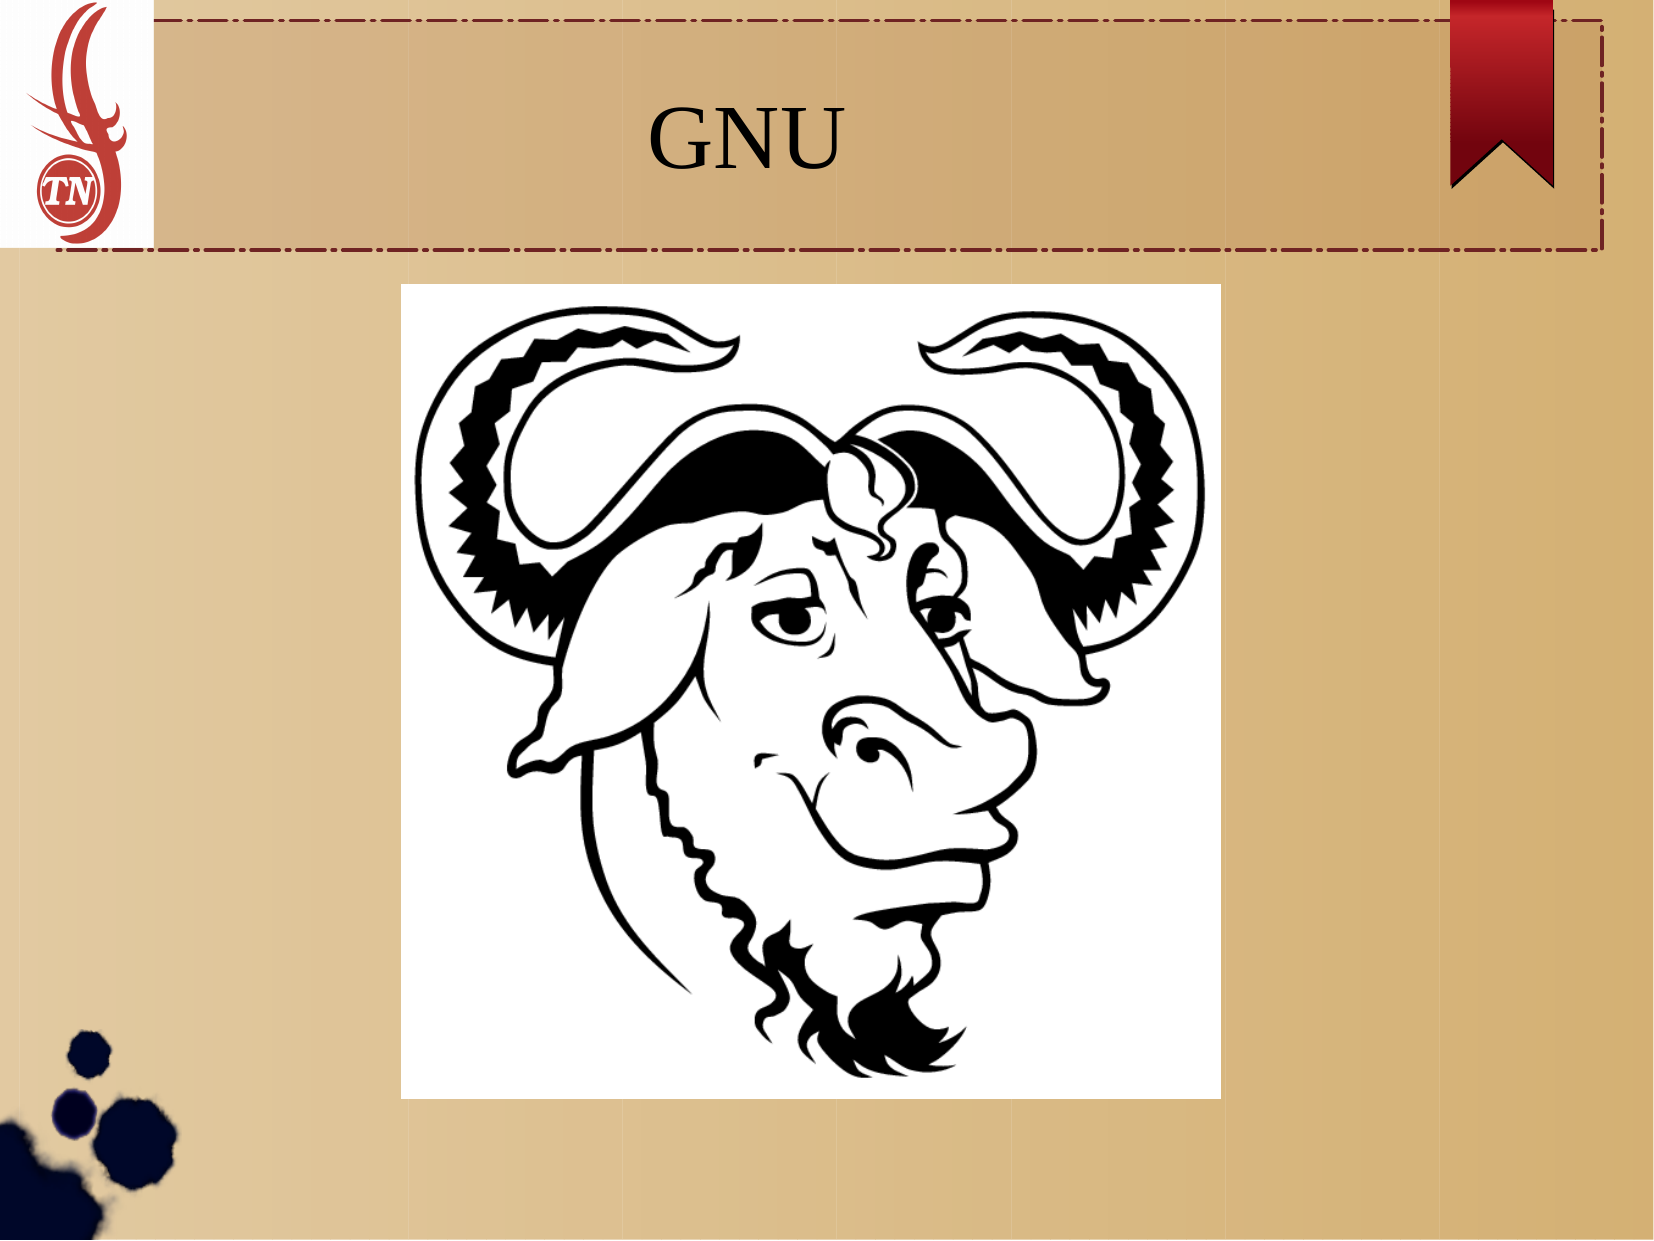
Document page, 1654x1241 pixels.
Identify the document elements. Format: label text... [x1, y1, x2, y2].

picture [401, 284, 1221, 1099]
title GNU [154, 47, 1412, 229]
picture [0, 0, 154, 249]
